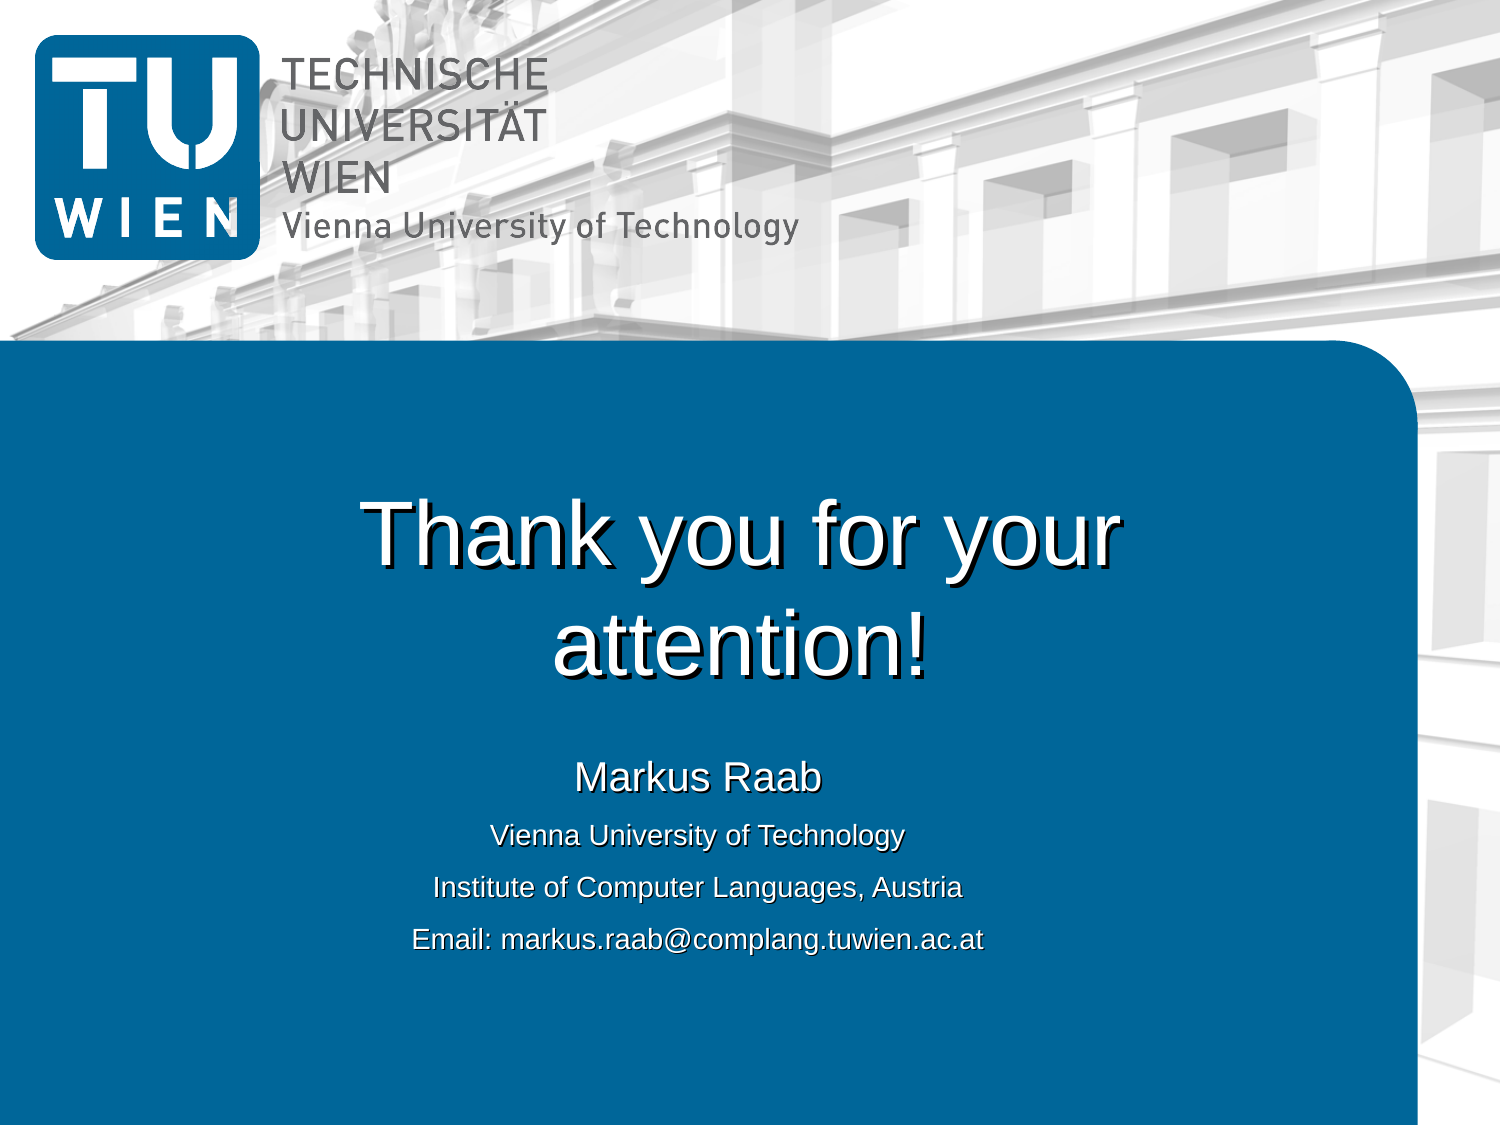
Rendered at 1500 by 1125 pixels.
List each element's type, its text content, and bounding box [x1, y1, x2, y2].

picture [0, 0, 1500, 1125]
title Thank you for your attention! [358, 473, 1140, 759]
subtitle Markus Raab Vienna University of Technology Institute of Computer Languages, Austria Email: markus.raab@complang.tuwien.ac.at [411, 750, 1028, 955]
